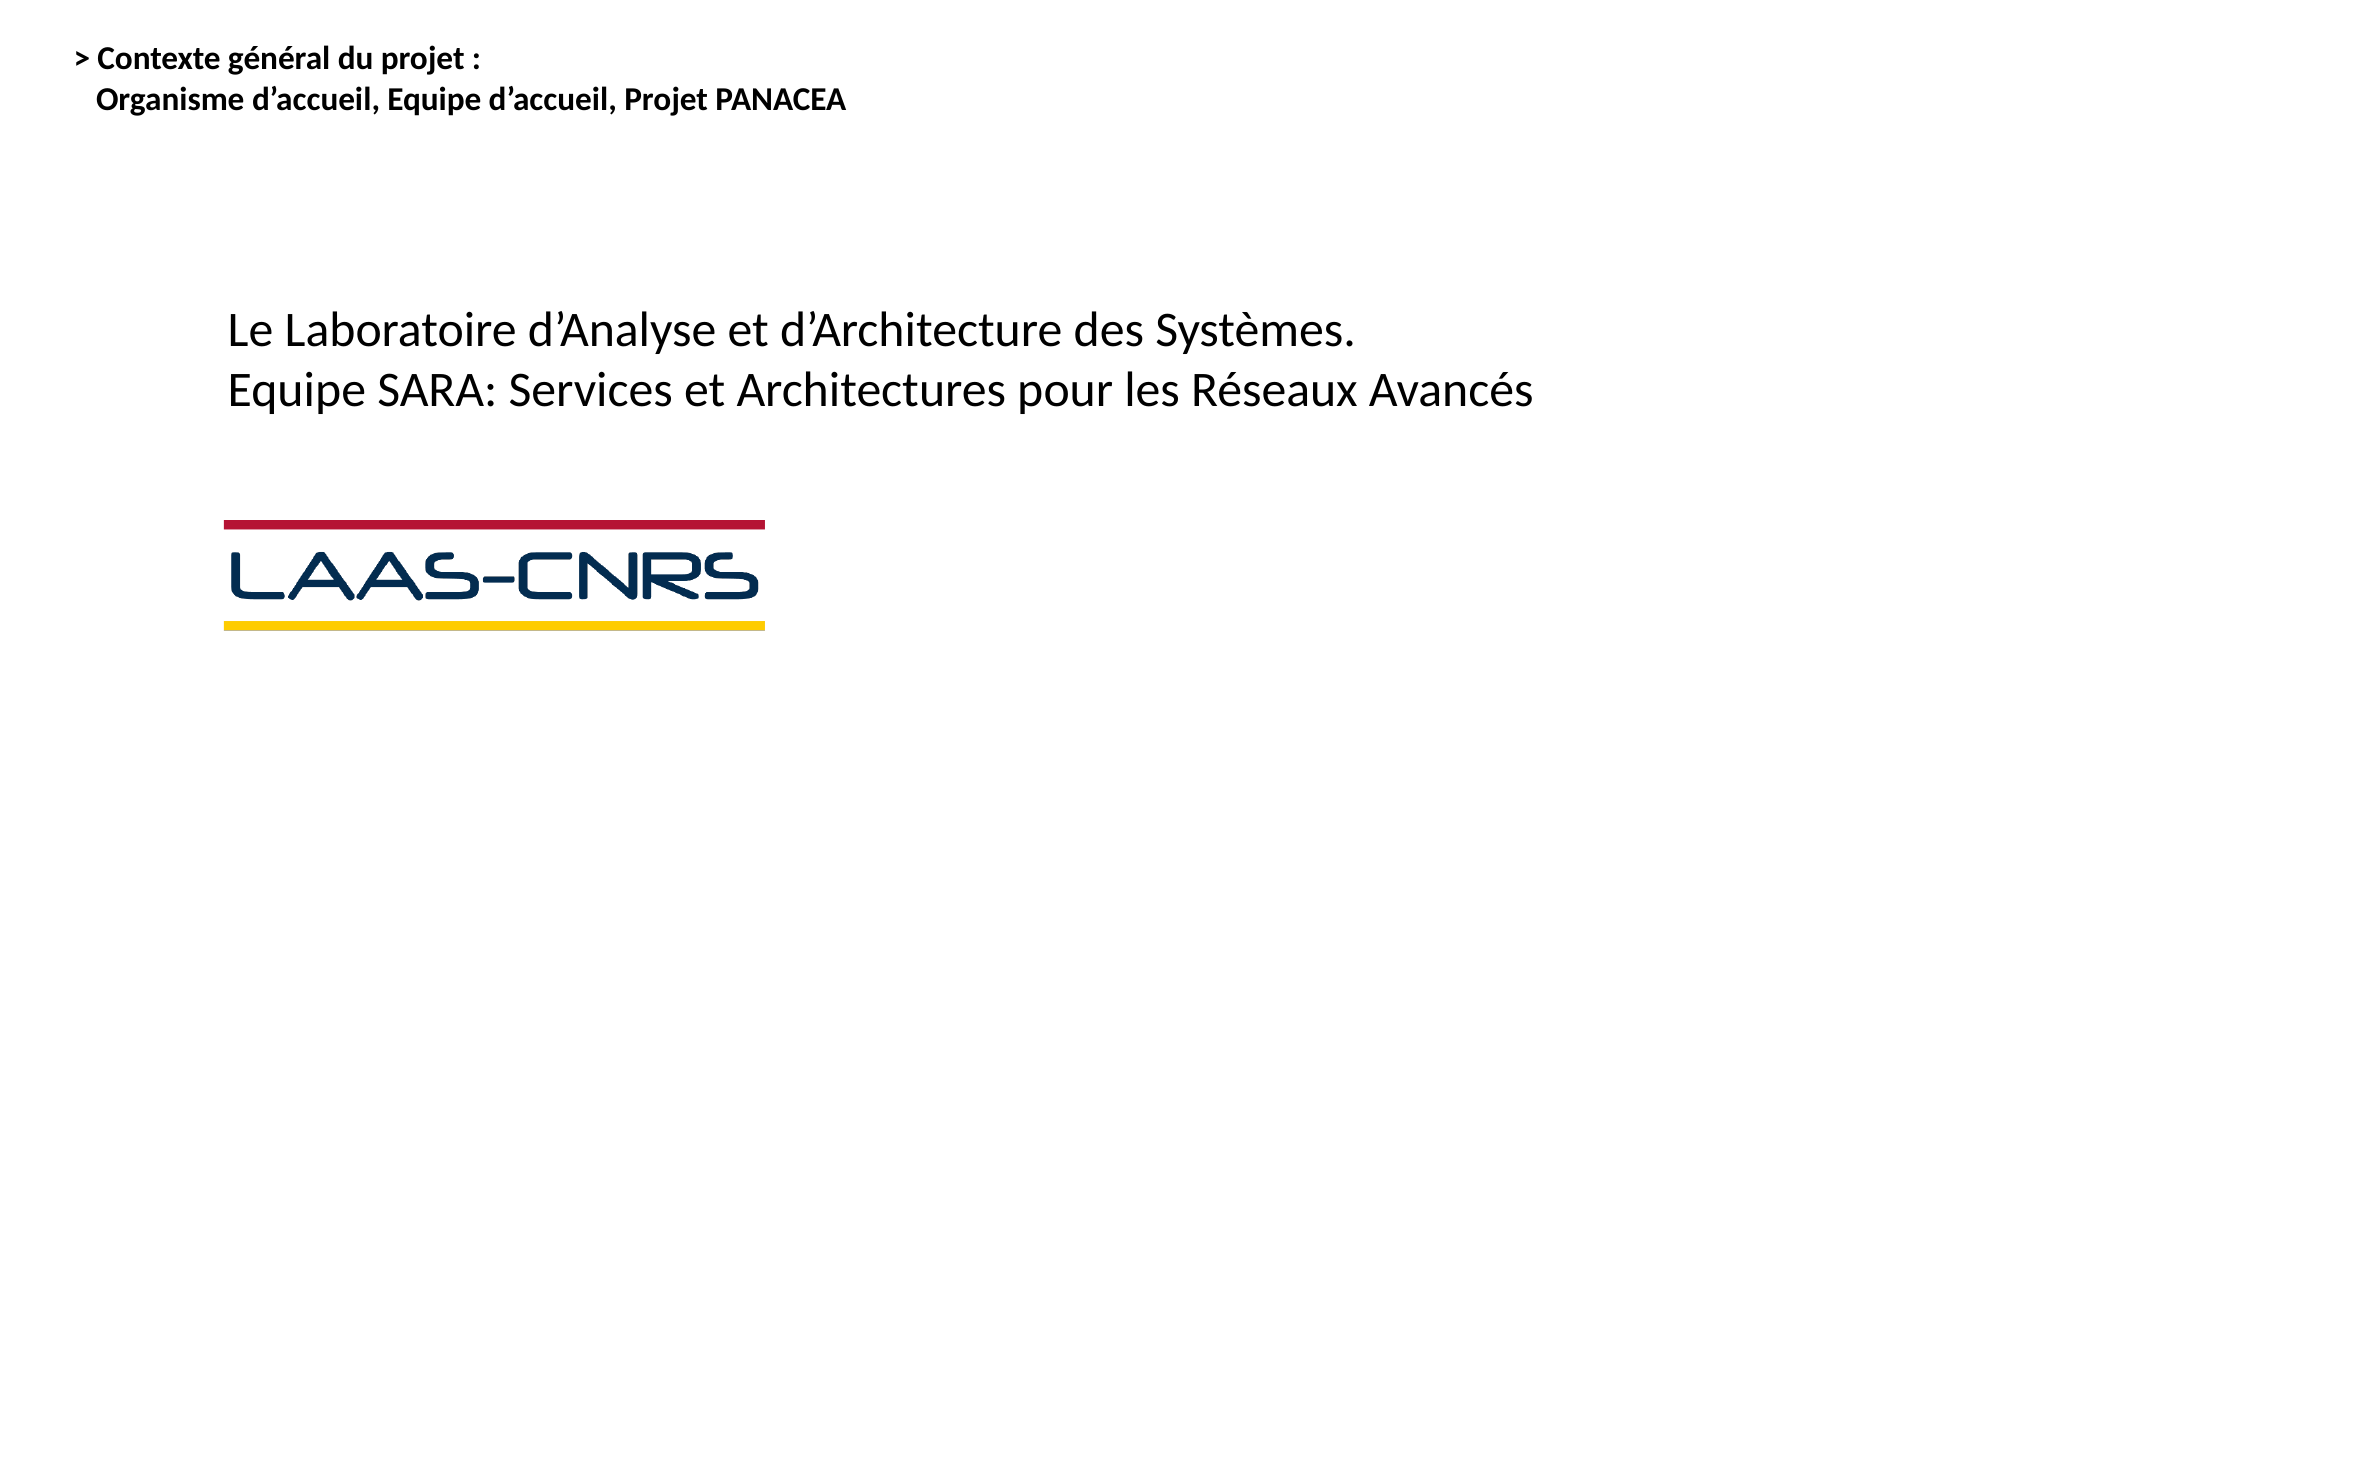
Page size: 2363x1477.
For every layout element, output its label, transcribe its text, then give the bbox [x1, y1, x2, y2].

text_box > Contexte général du projet : Organisme d’accueil, Equipe d’accueil, Projet PANACEA [58, 29, 1311, 125]
text_box Le Laboratoire d’Analyse et d’Architecture des Systèmes. Equipe SARA: Services et Architectures pour les Réseaux Avancés [212, 289, 1666, 782]
